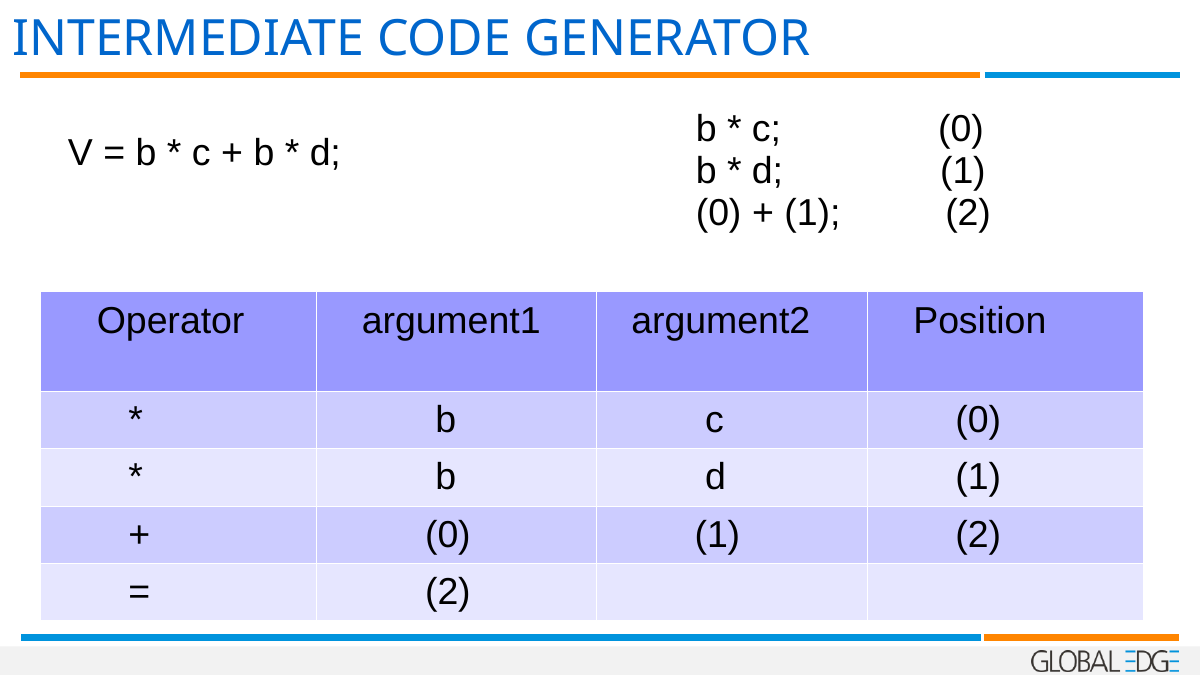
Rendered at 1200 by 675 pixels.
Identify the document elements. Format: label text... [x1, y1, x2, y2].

table_cell b [317, 392, 596, 448]
table_cell * [41, 392, 316, 448]
table_cell * [41, 449, 316, 506]
table_cell (2) [317, 564, 596, 620]
text_box b * c; (0) b * d; (1) (0) + (1); (2) [649, 100, 1123, 284]
table_cell (1) [597, 507, 867, 563]
text_box V = b * c + b * d; [53, 124, 467, 181]
table_cell (0) [868, 392, 1143, 448]
table_cell (0) [317, 507, 596, 563]
table_header Position [868, 292, 1143, 391]
table_cell c [597, 392, 867, 448]
table_header Operator [41, 292, 316, 391]
table_cell (2) [868, 507, 1143, 563]
table_cell = [41, 564, 316, 620]
table_cell [597, 564, 867, 620]
title INTERMEDIATE CODE GENERATOR [12, 6, 1088, 66]
table_cell [868, 564, 1143, 620]
table_cell b [317, 449, 596, 506]
table_cell + [41, 507, 316, 563]
table_header argument2 [597, 292, 867, 391]
table_cell d [597, 449, 867, 506]
table_cell (1) [868, 449, 1143, 506]
picture [1031, 650, 1179, 672]
table_header argument1 [317, 292, 596, 391]
